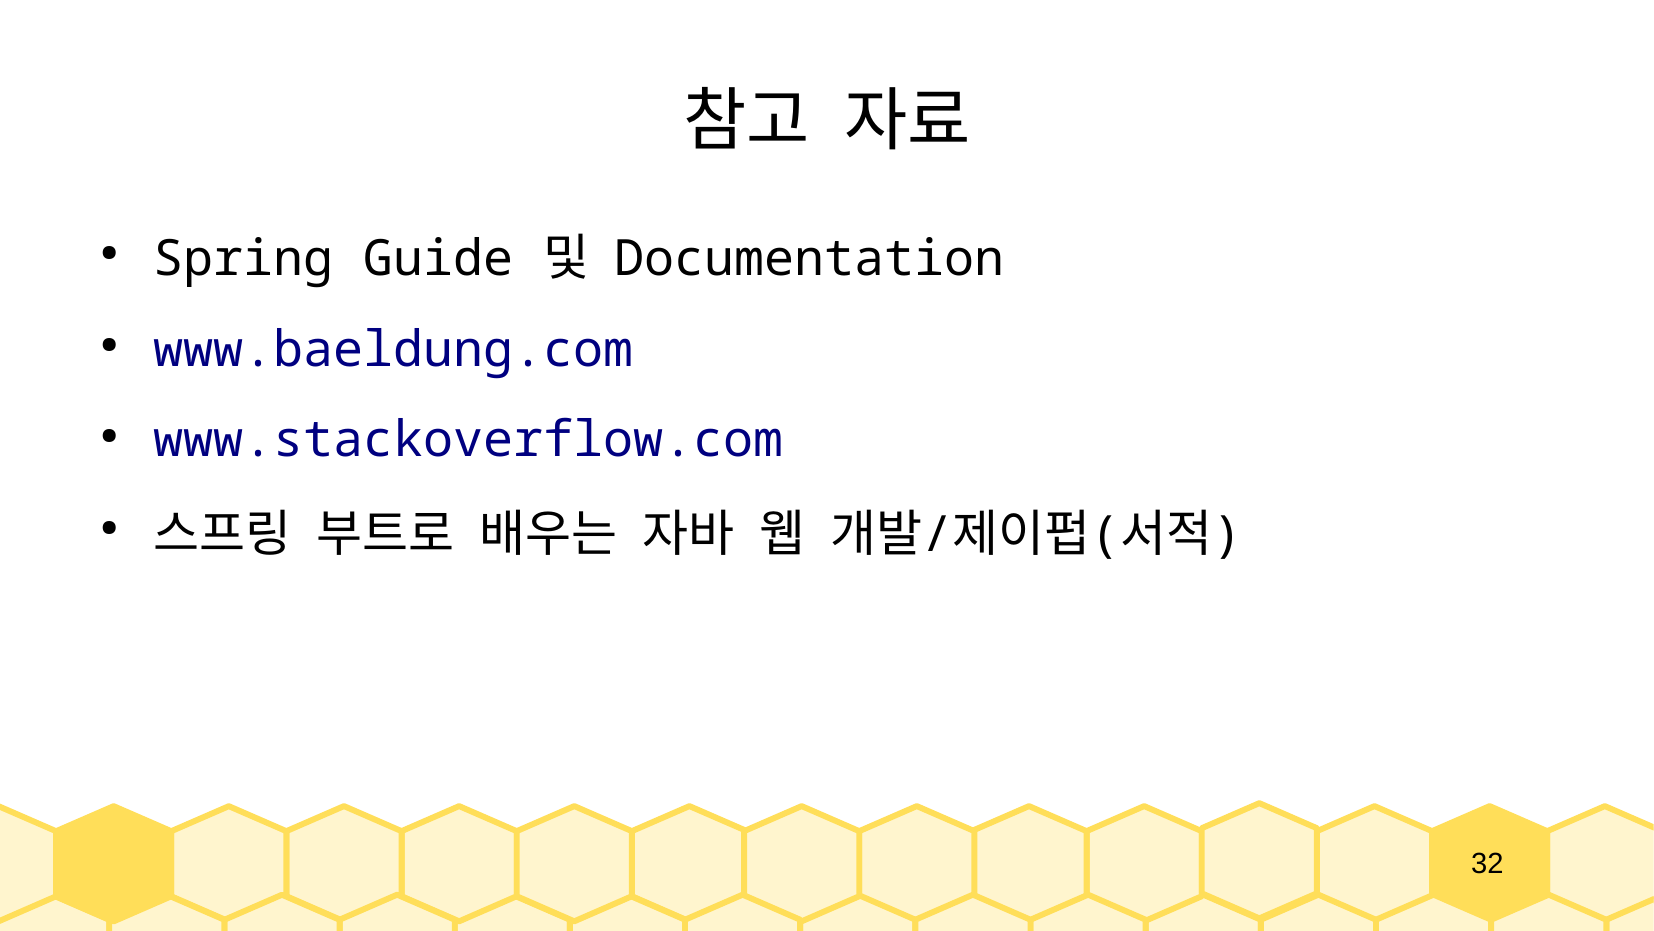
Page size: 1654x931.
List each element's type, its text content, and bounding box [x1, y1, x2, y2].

title 참고 자료 [82, 37, 1571, 193]
list Spring Guide 및 Documentation www.baeldung.com www.stackoverflow.com 스프링 부트로 배우는 자바 웹 개발/제이펍(서적) [82, 217, 1571, 758]
